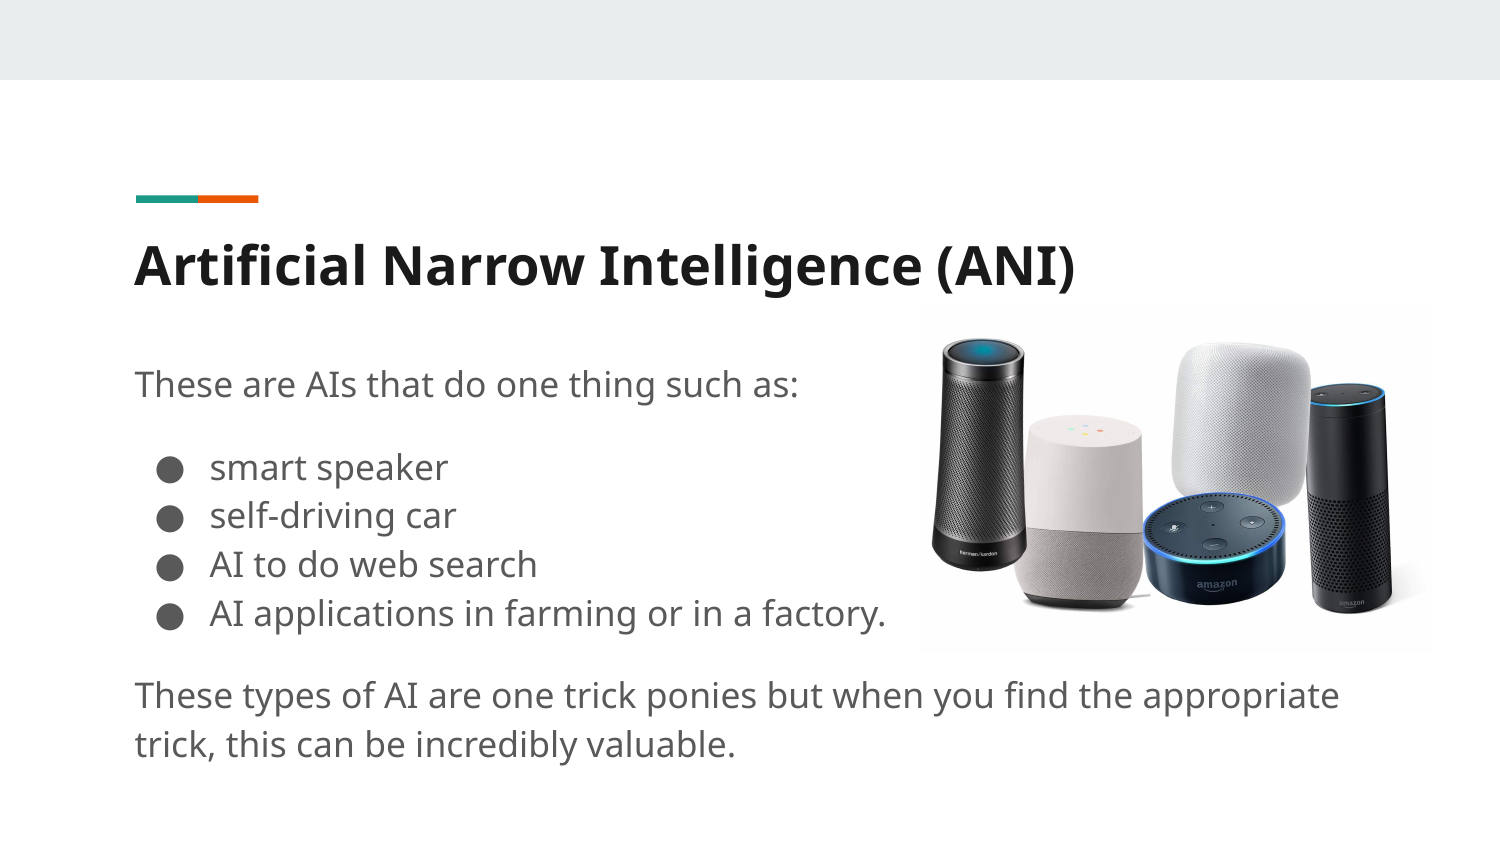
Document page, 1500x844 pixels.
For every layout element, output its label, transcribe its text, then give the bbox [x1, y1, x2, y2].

list These are AIs that do one thing such as: smart speaker self-driving car AI to do web search AI applications in farming or in a factory. These types of AI are one trick ponies but when you find the appropriate trick, this can be incredibly valuable. [119, 341, 1381, 712]
title Artificial Narrow Intelligence (ANI) [119, 216, 1381, 305]
picture [920, 304, 1433, 652]
